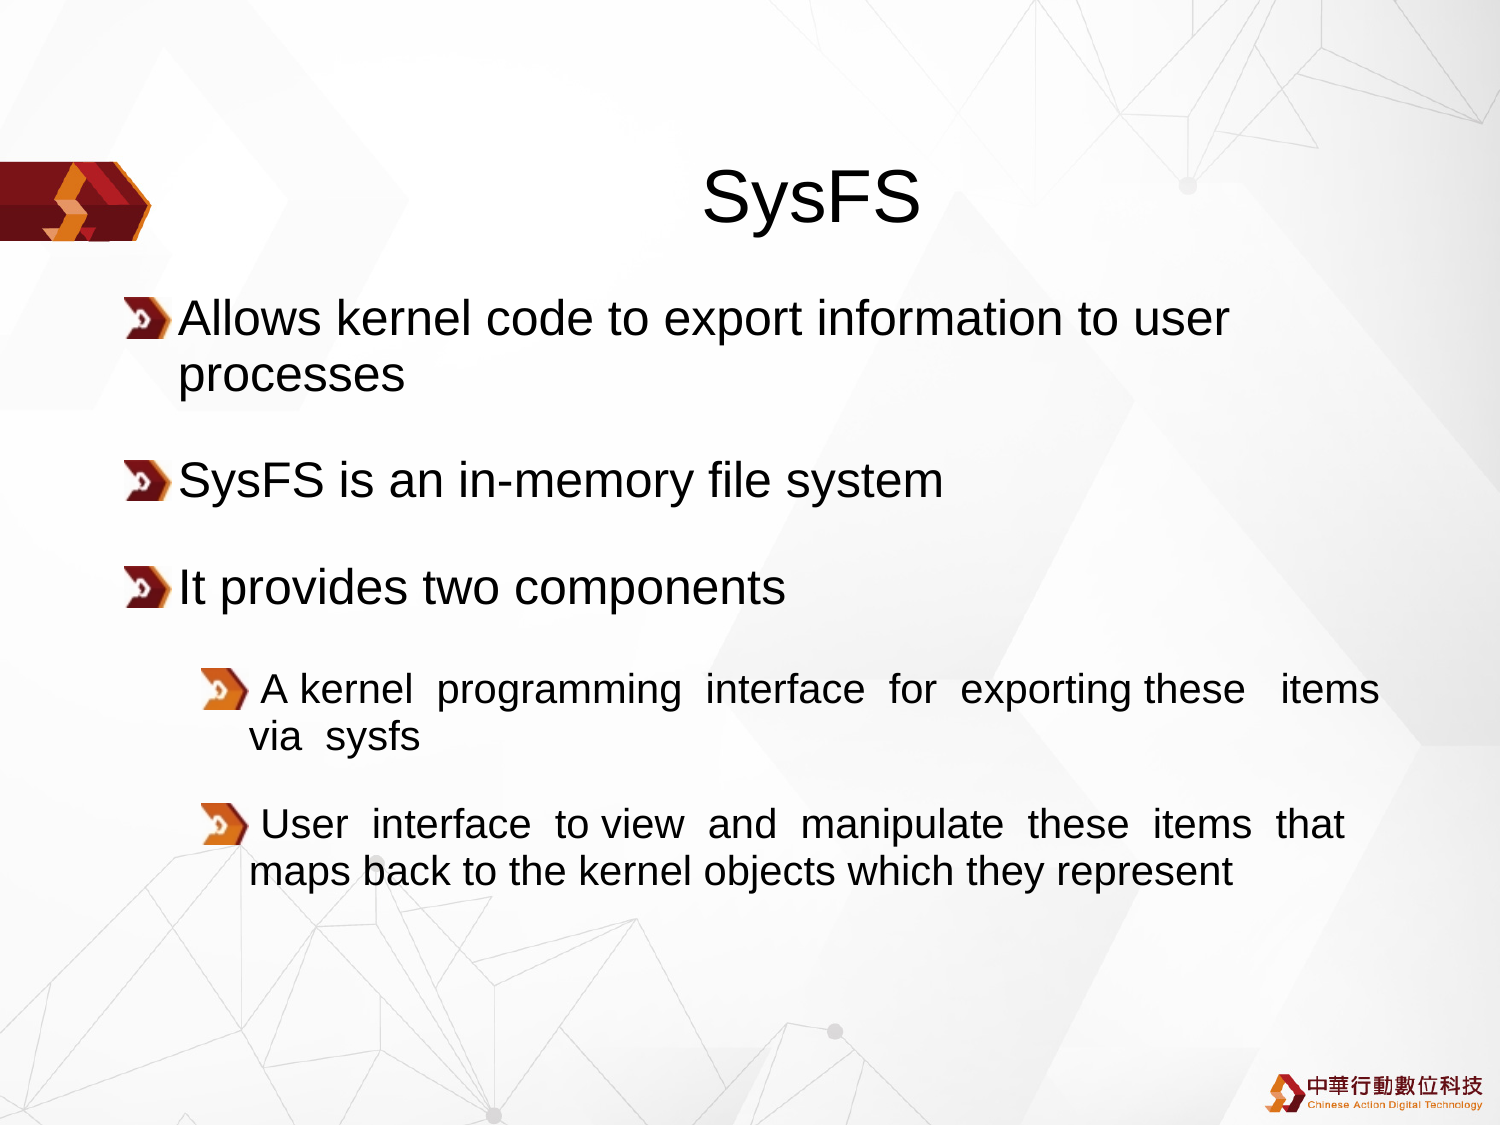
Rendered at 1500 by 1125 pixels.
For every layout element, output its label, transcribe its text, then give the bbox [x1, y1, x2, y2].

title SysFS [118, 112, 1500, 281]
picture [0, 0, 1500, 1125]
list Allows kernel code to export information to user processes SysFS is an in-memory file system It provides two components A kernel programming interface for exporting these items via sysfs User interface to view and manipulate these items that maps back to the kernel objects which they represent [107, 290, 1425, 959]
